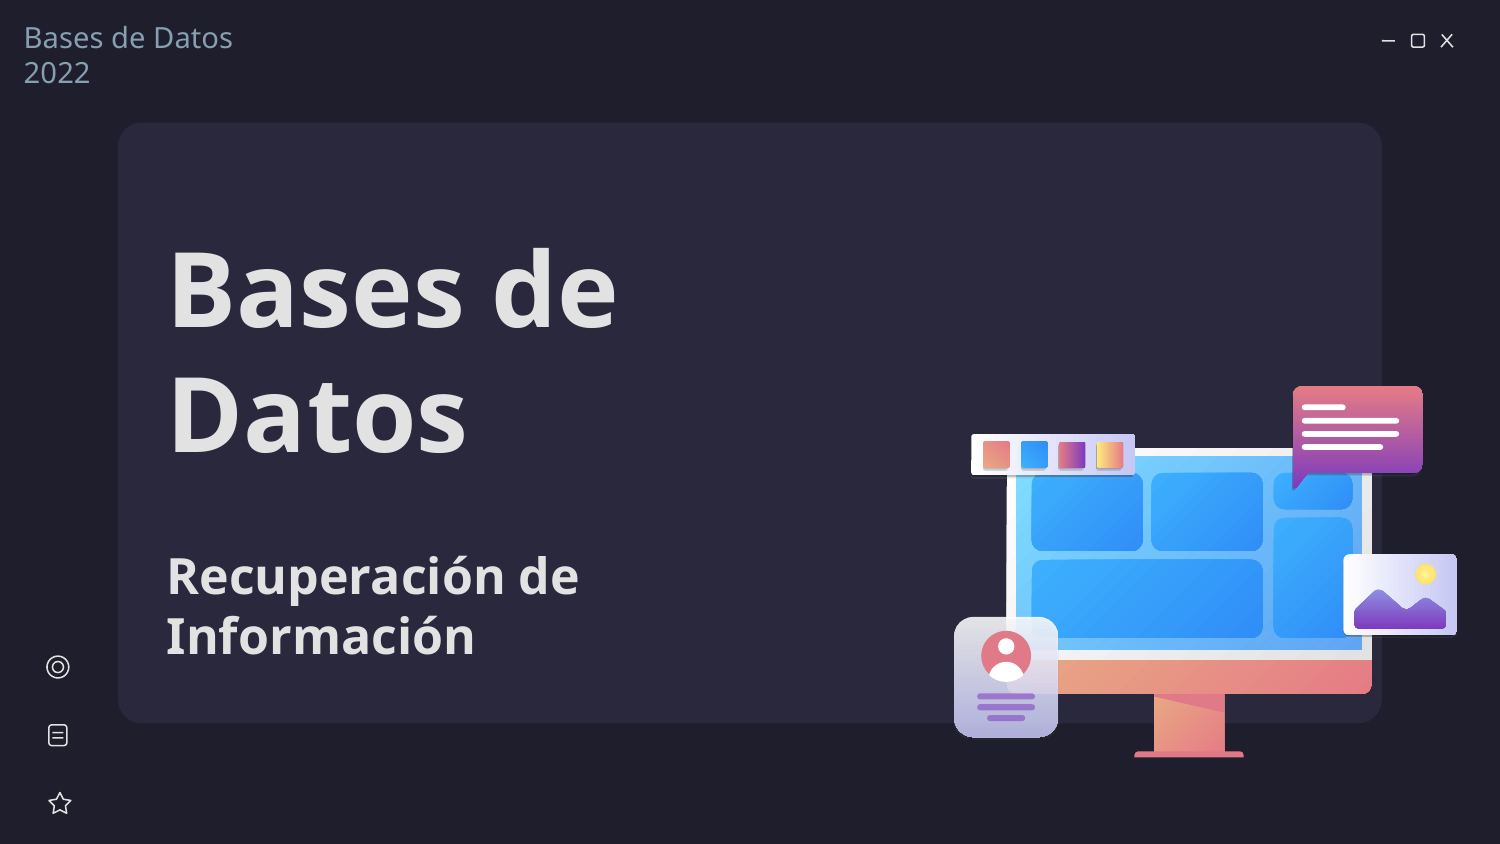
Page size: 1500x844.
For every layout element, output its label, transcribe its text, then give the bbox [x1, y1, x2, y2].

subtitle Recuperación de Información [151, 569, 844, 639]
text_box [954, 385, 1458, 758]
title Bases de Datos [151, 216, 882, 480]
